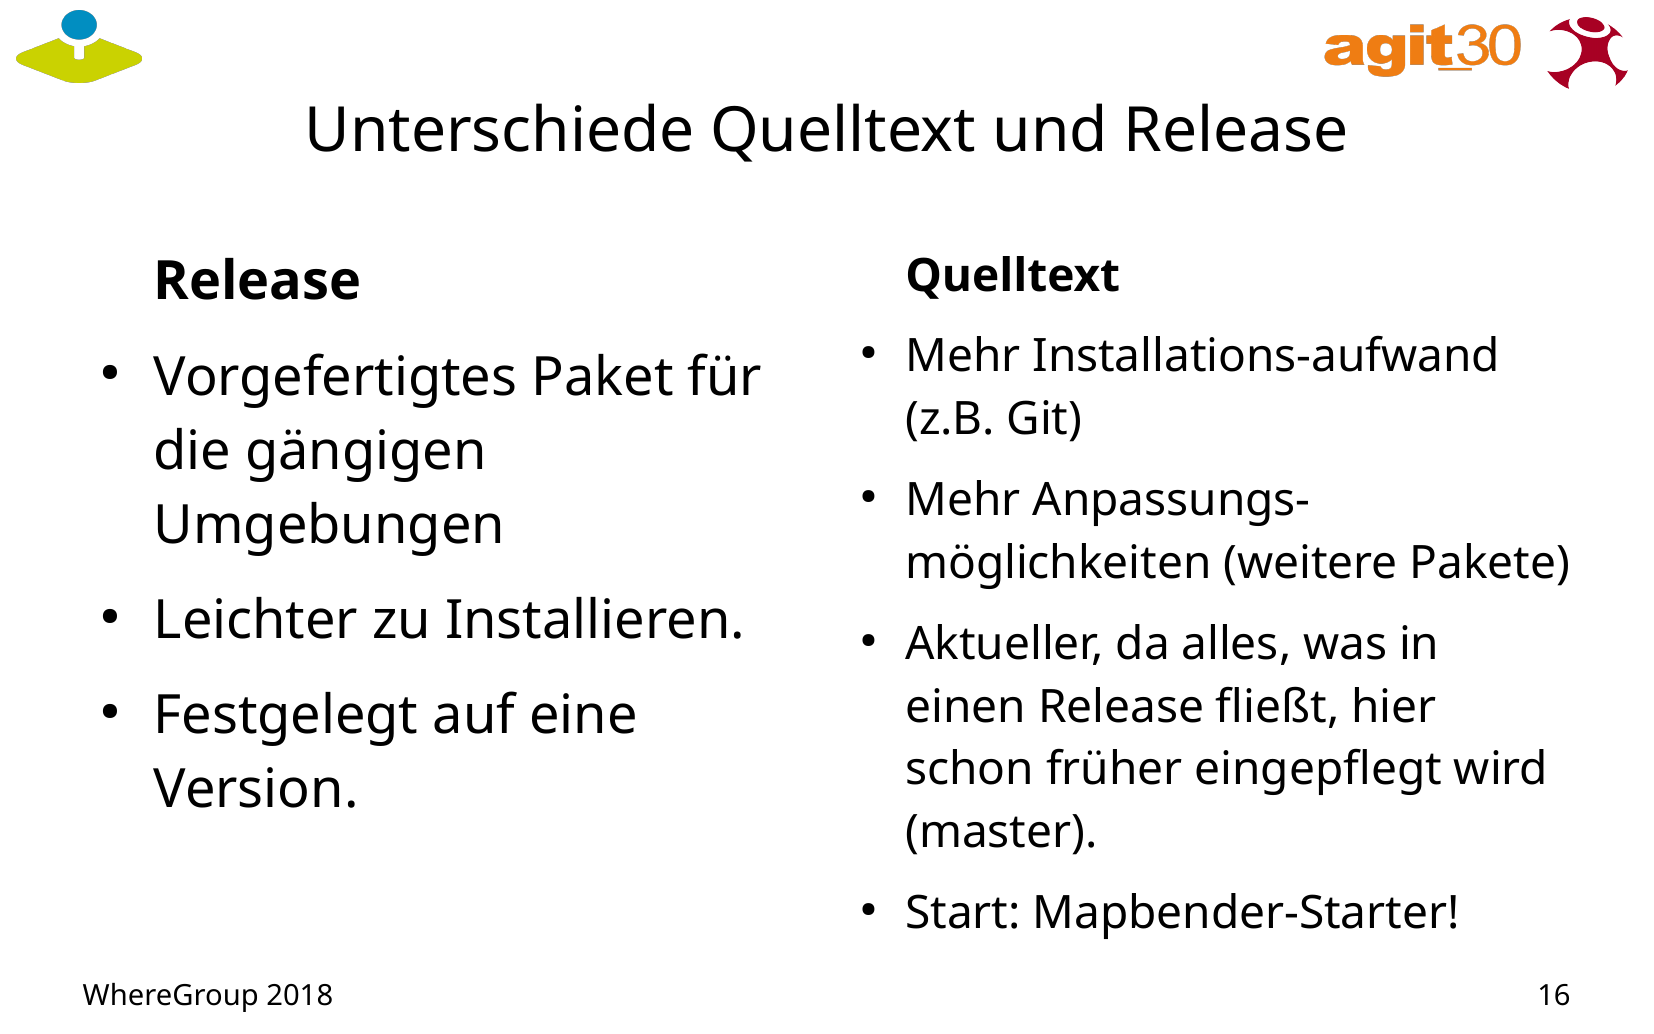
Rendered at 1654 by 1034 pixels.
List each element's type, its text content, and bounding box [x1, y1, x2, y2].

list Quelltext Mehr Installations-aufwand (z.B. Git) Mehr Anpassungs-möglichkeiten (weitere Pakete) Aktueller, da alles, was in einen Release fließt, hier schon früher eingepflegt wird (master). Start: Mapbender-Starter! [845, 241, 1572, 955]
picture [16, 10, 142, 83]
list Release Vorgefertigtes Paket für die gängigen Umgebungen Leichter zu Installieren. Festgelegt auf eine Version. [82, 241, 809, 955]
picture [1322, 21, 1524, 41]
picture [1547, 17, 1628, 89]
title Unterschiede Quelltext und Release [82, 41, 1571, 214]
